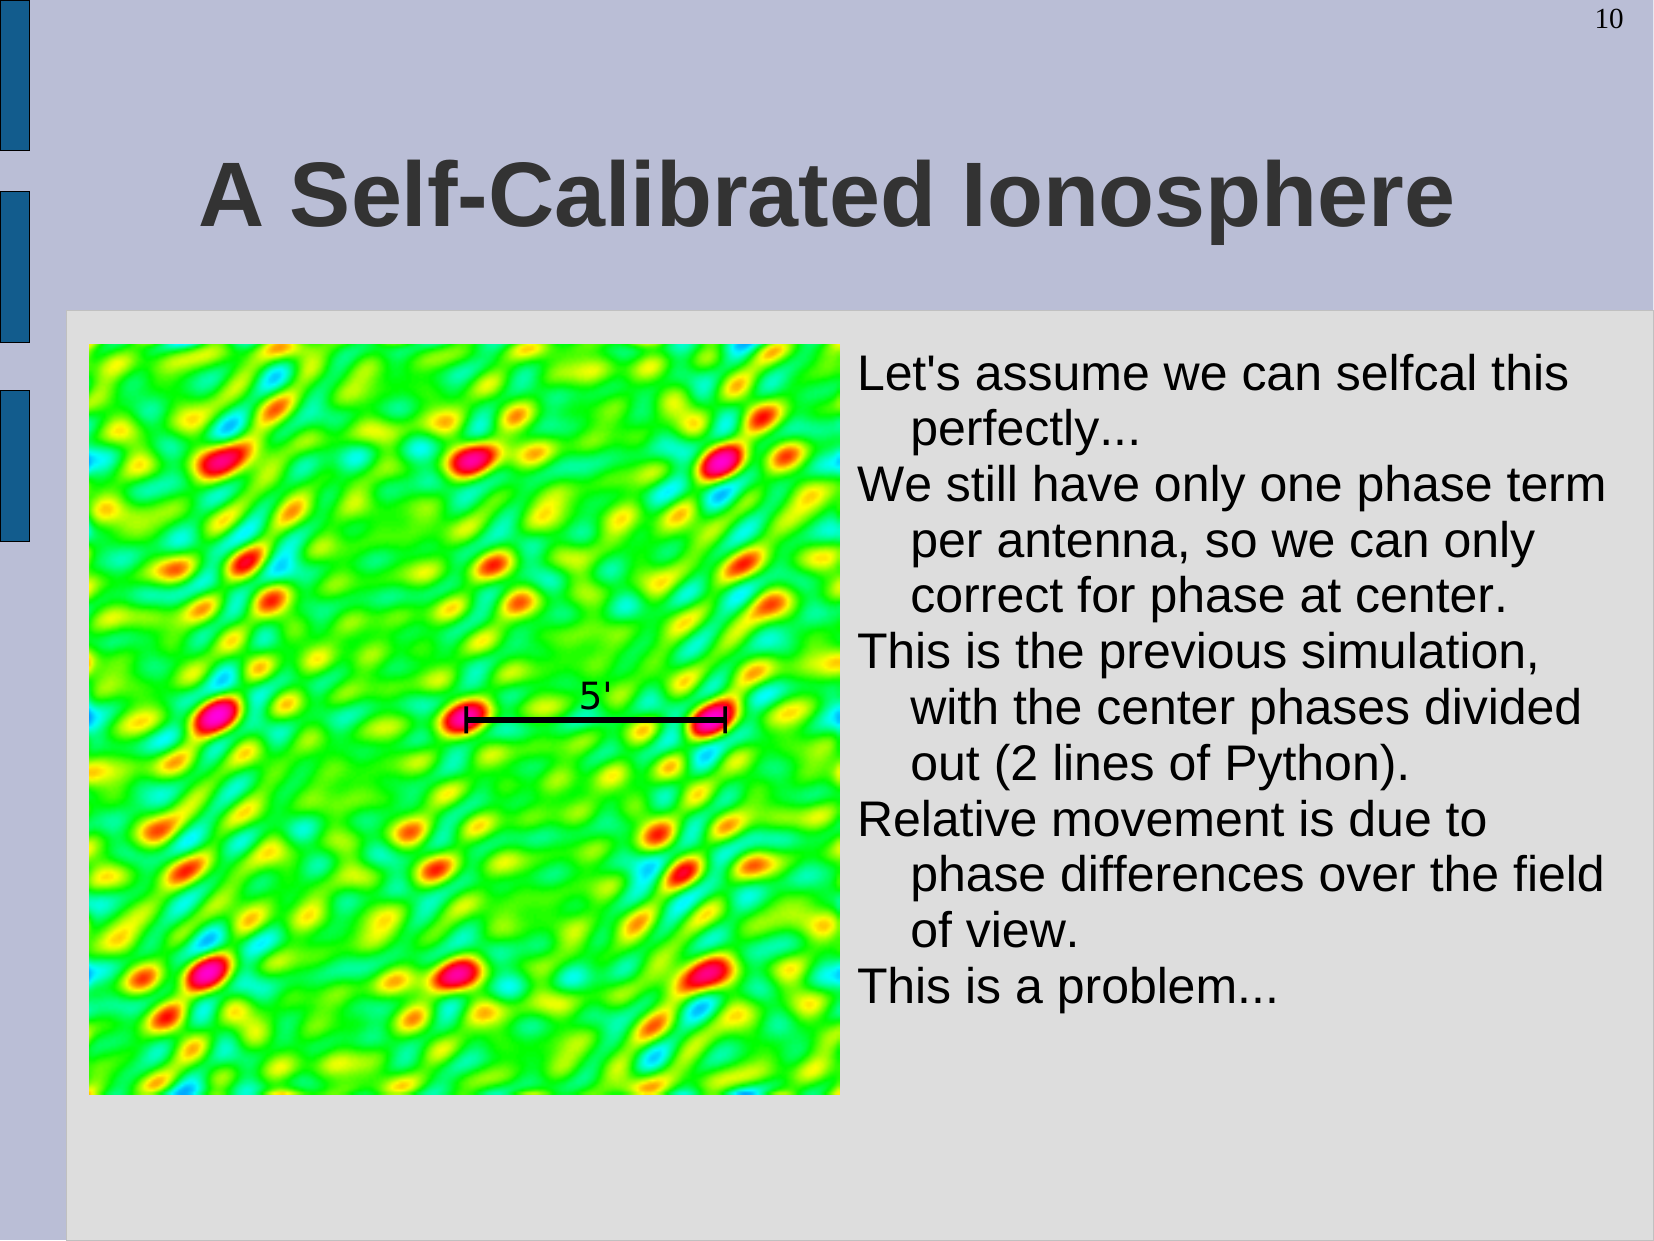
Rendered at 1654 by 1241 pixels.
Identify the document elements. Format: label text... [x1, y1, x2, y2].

picture [89, 344, 839, 1095]
list Let's assume we can selfcal this perfectly... We still have only one phase term per antenna, so we can only correct for phase at center. This is the previous simulation, with the center phases divided out (2 lines of Python). Relative movement is due to phase differences over the field of view. This is a problem... [839, 344, 1613, 1112]
title A Self-Calibrated Ionosphere [121, 91, 1534, 299]
